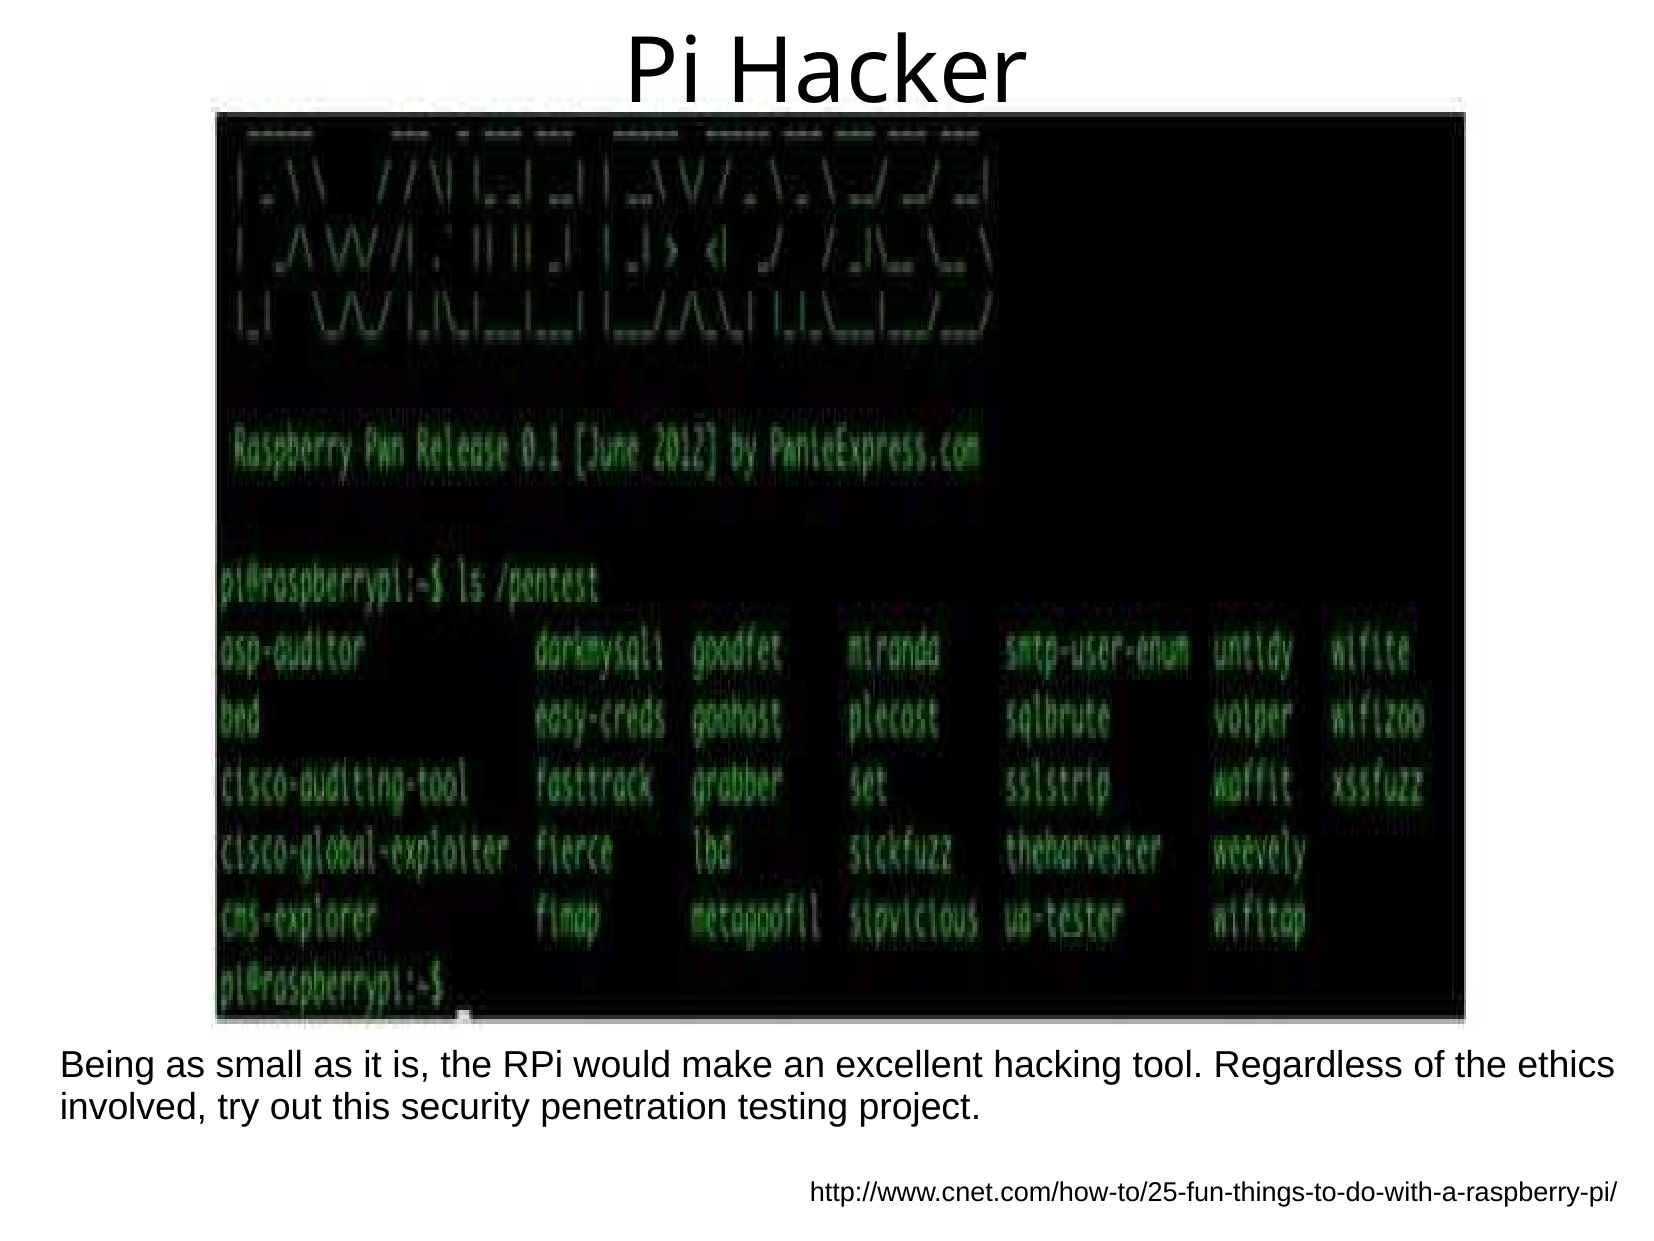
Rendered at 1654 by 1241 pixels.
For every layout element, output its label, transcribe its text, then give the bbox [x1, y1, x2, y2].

text_box Being as small as it is, the RPi would make an excellent hacking tool. Regardless of the ethics involved, try out this security penetration testing project. [45, 1035, 1653, 1165]
title Pi Hacker [82, 0, 1571, 136]
text_box http://www.cnet.com/how-to/25-fun-things-to-do-with-a-raspberry-pi/ [795, 1169, 1636, 1216]
picture [209, 136, 1486, 1034]
